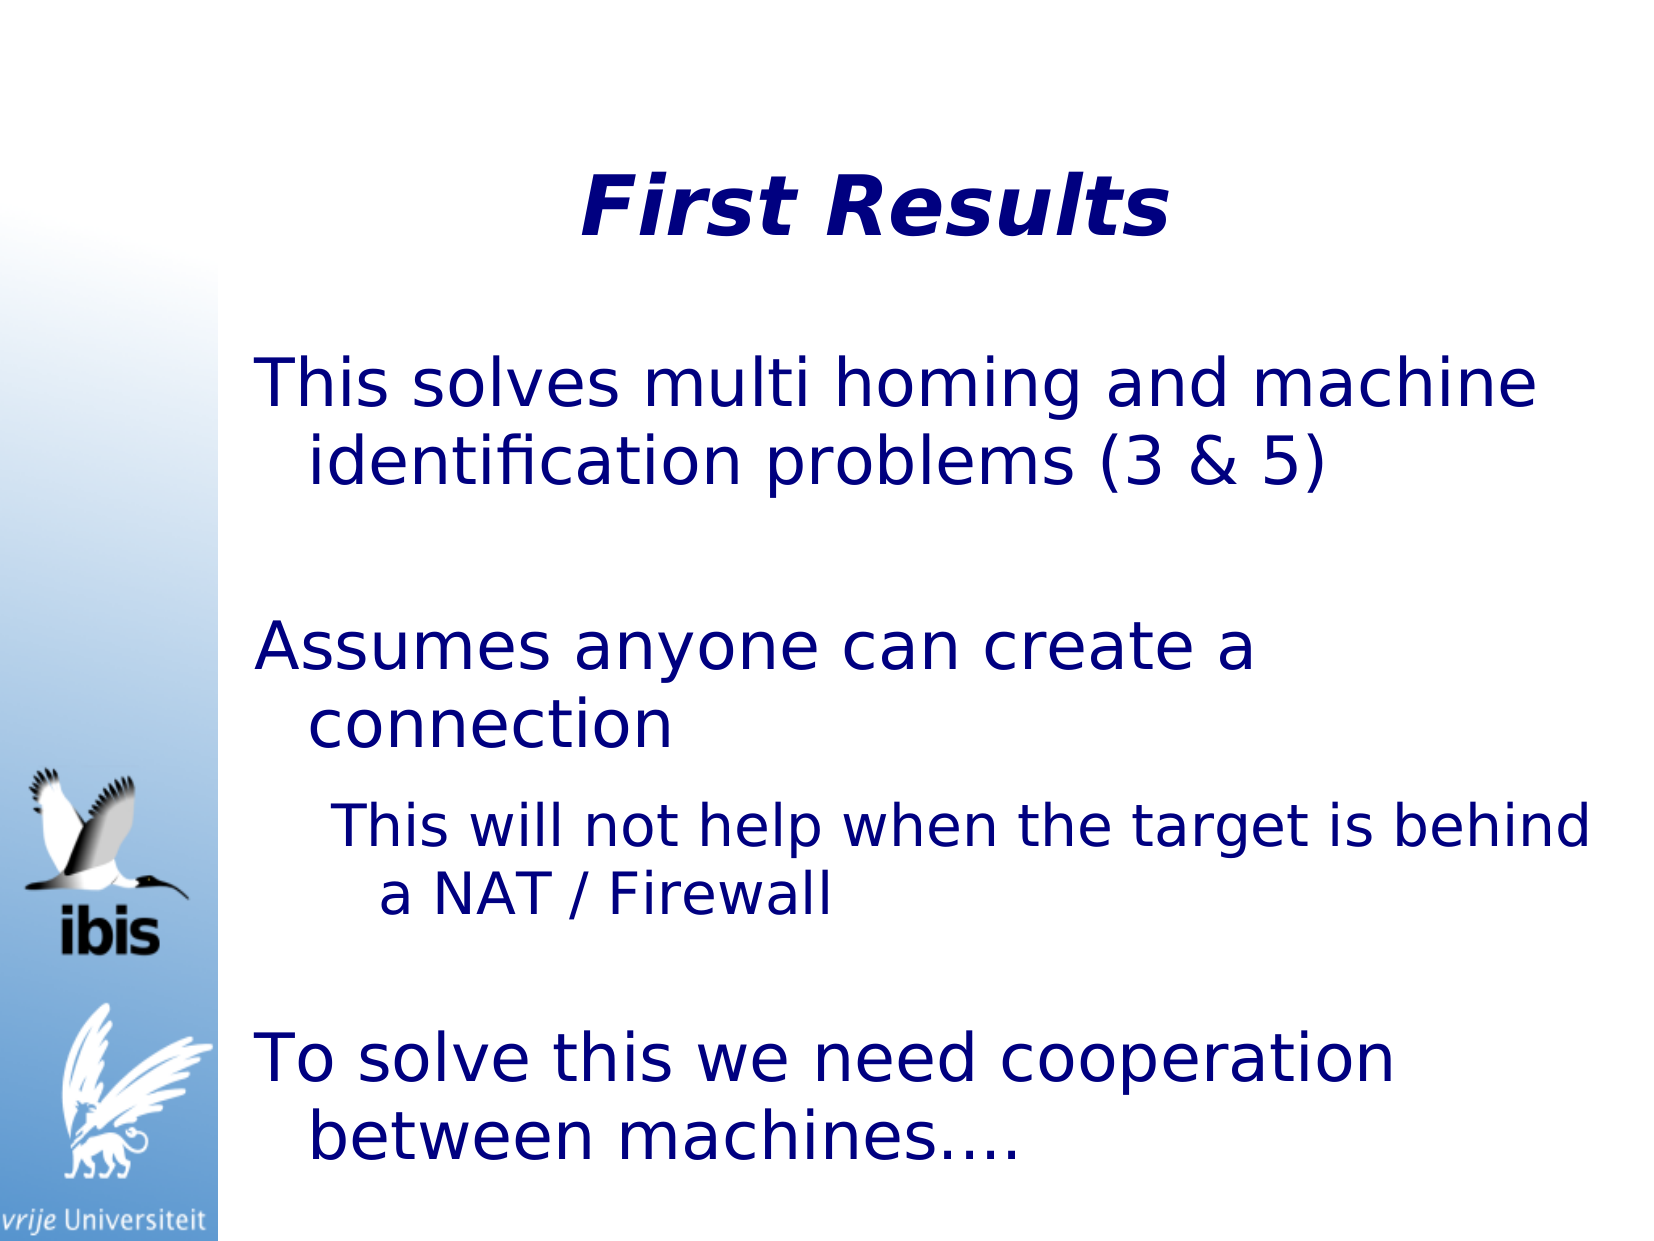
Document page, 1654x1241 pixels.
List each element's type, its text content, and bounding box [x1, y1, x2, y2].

picture [0, 0, 218, 1241]
title First Results [219, 102, 1534, 311]
list This solves multi homing and machine identification problems (3 & 5) Assumes anyone can create a connection This will not help when the target is behind a NAT / Firewall To solve this we need cooperation between machines.... [236, 344, 1623, 1196]
